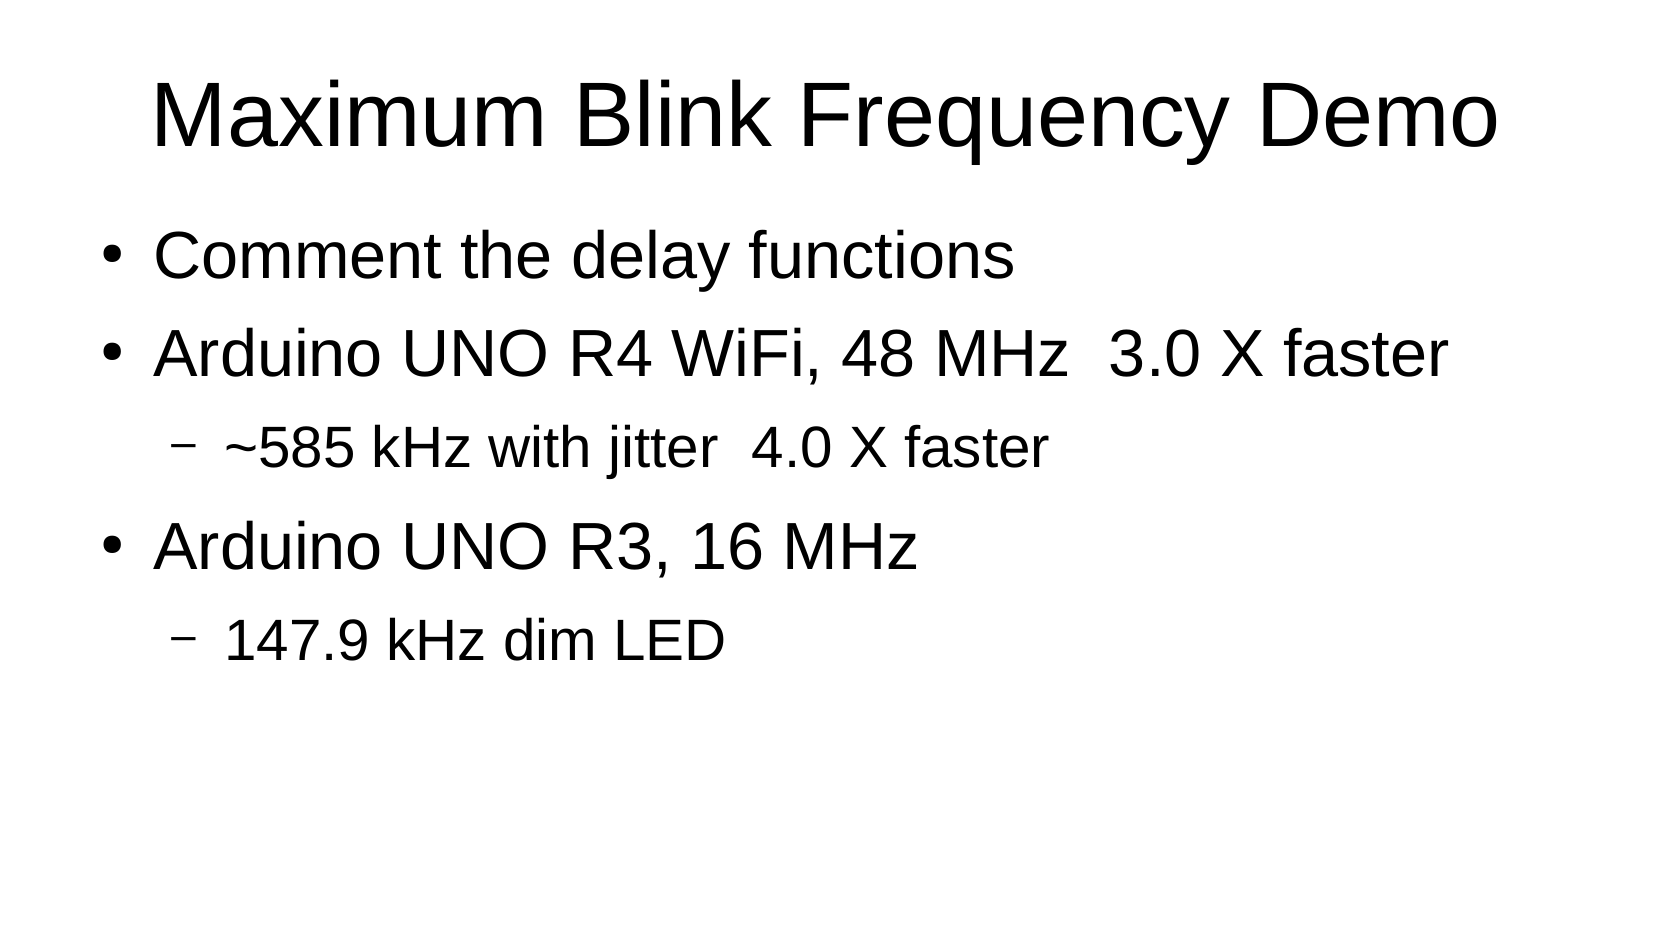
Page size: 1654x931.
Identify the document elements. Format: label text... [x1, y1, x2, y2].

list Comment the delay functions Arduino UNO R4 WiFi, 48 MHz 3.0 X faster ~585 kHz with jitter 4.0 X faster Arduino UNO R3, 16 MHz 147.9 kHz dim LED [82, 217, 1571, 758]
title Maximum Blink Frequency Demo [82, 37, 1571, 193]
